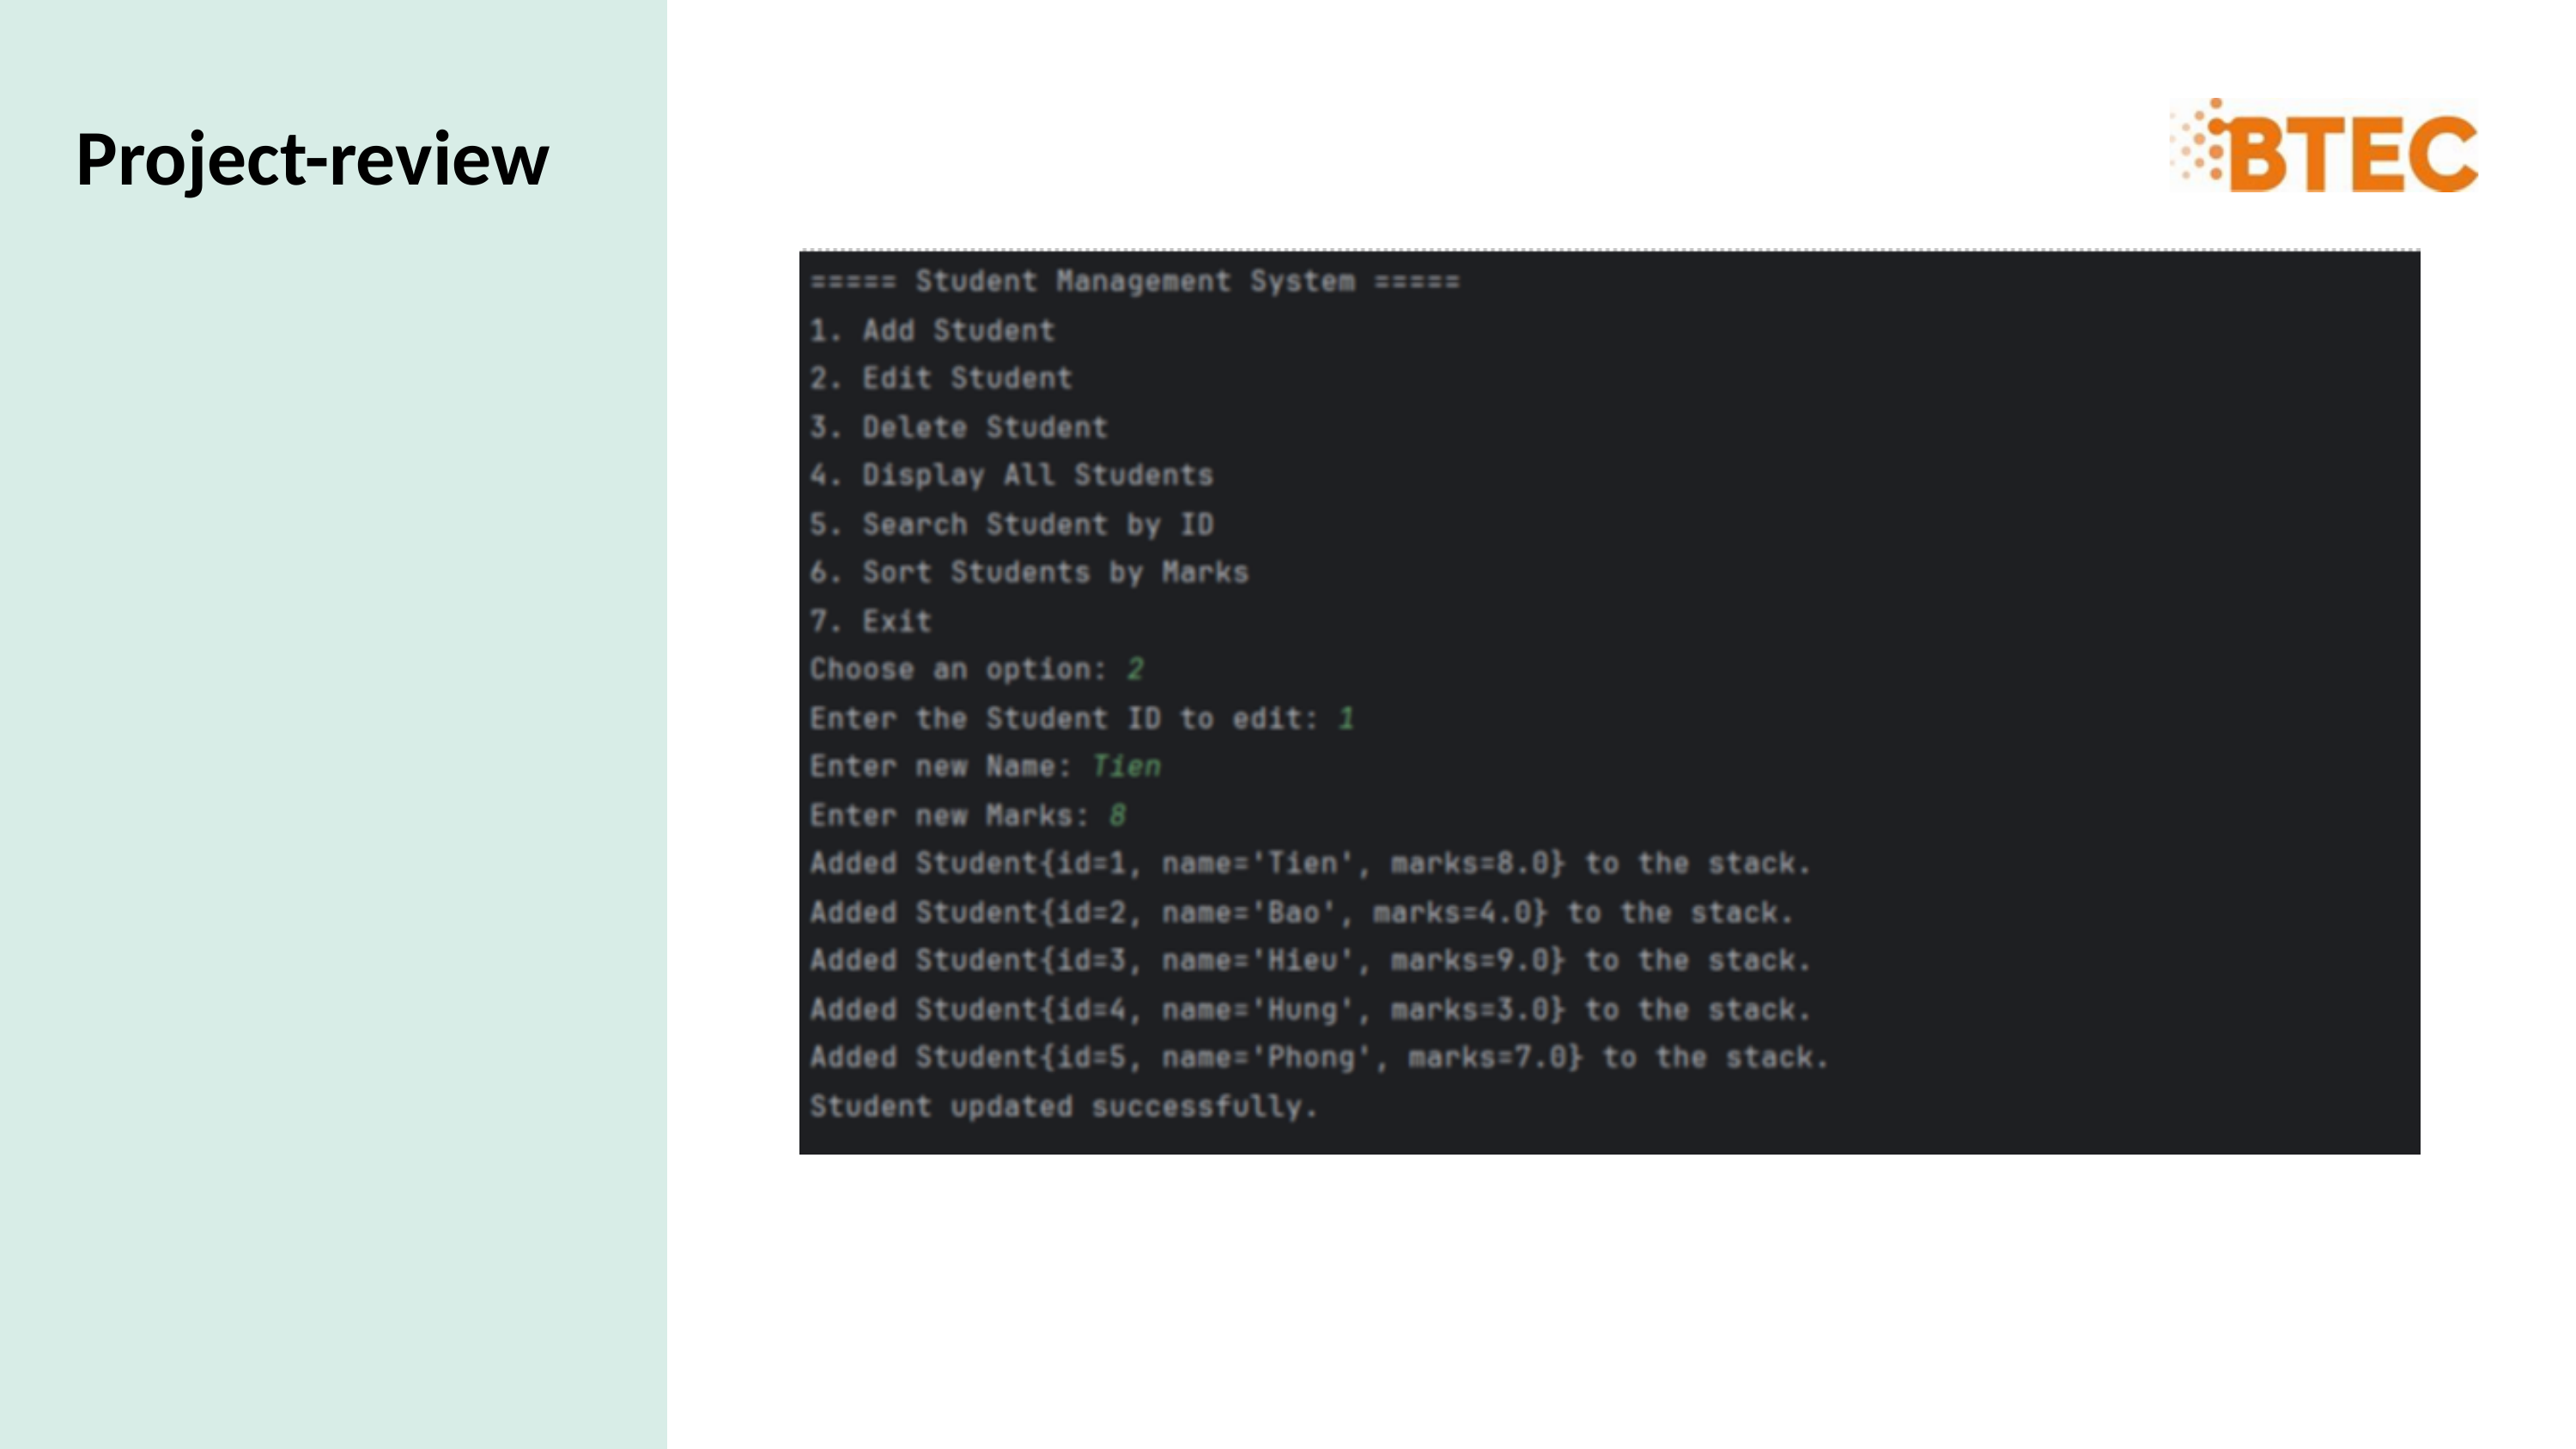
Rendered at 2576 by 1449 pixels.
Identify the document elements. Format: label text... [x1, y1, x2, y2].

text_box [2169, 98, 2479, 192]
text_box [0, 0, 667, 1449]
picture [799, 248, 2421, 1155]
text_box Project-review [76, 69, 922, 190]
